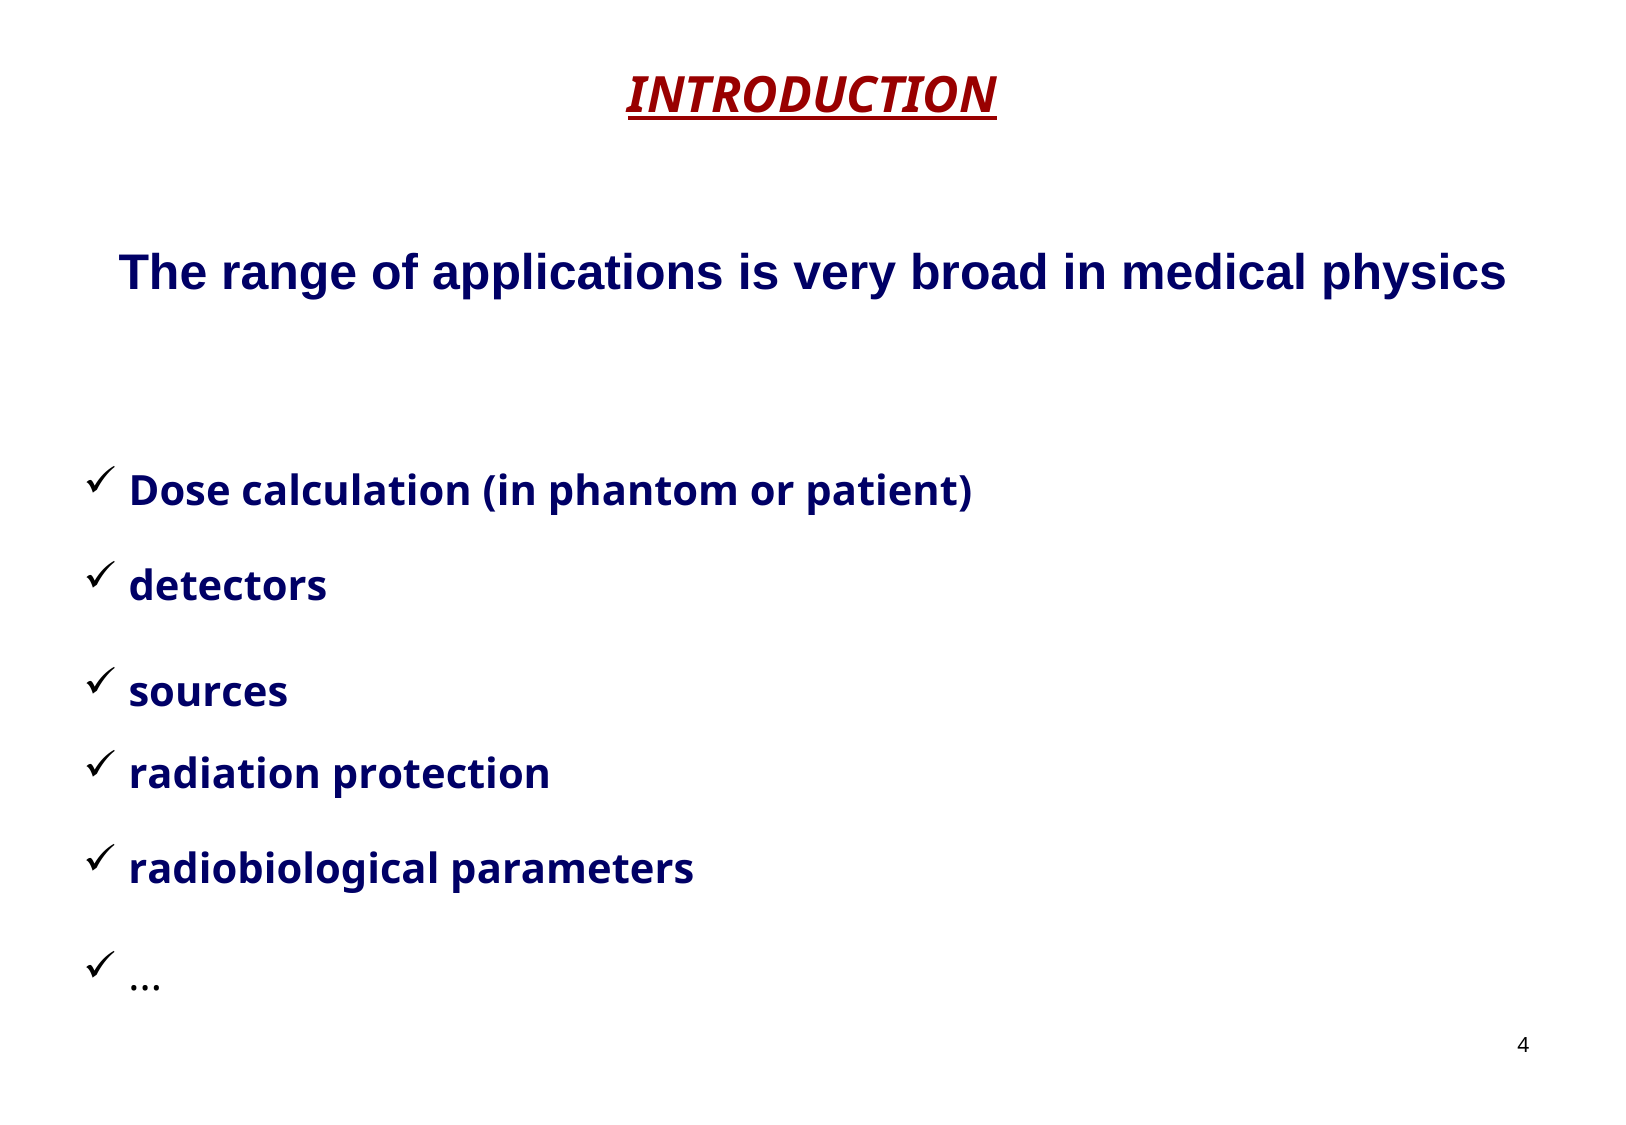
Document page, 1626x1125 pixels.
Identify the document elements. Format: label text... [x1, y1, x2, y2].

text_box Dose calculation (in phantom or patient) [68, 456, 1250, 522]
text_box radiation protection [68, 739, 730, 806]
text_box The range of applications is very broad in medical physics [103, 231, 1524, 308]
text_box ... [68, 940, 990, 1007]
text_box detectors [68, 550, 730, 617]
text_box sources [68, 657, 730, 723]
text_box INTRODUCTION [127, 54, 1498, 131]
text_box radiobiological parameters [68, 834, 990, 900]
